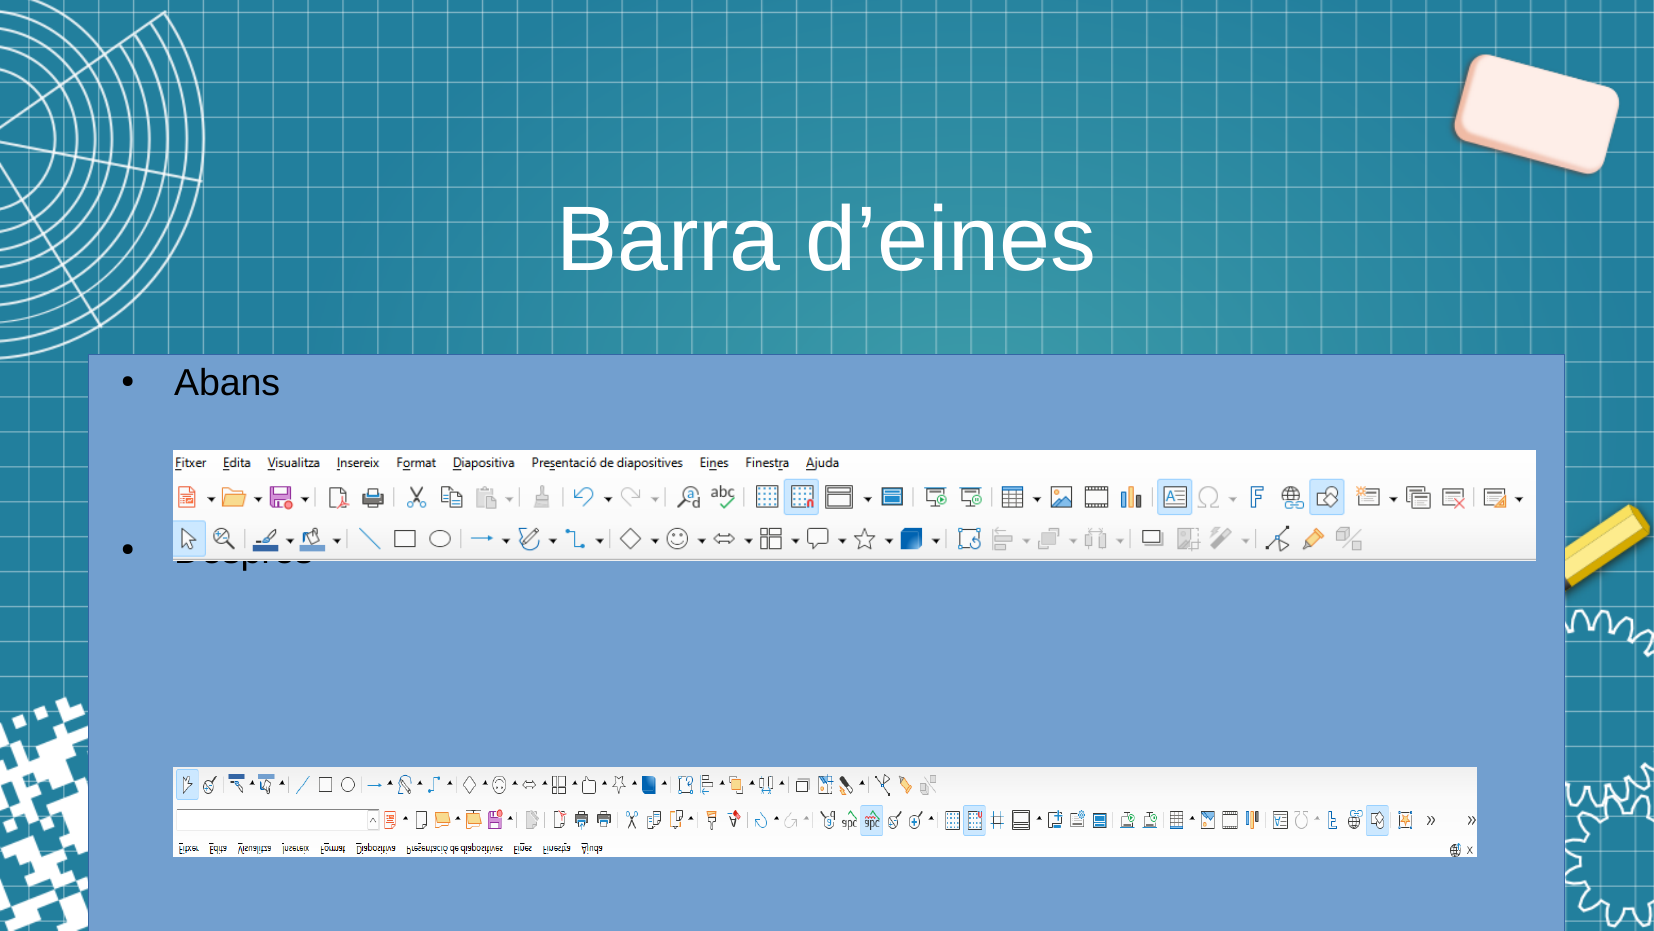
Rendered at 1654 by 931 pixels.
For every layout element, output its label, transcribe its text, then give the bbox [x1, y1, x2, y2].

picture [0, 0, 1654, 931]
list Abans Després [88, 354, 1565, 931]
title Barra d’eines [82, 132, 1571, 346]
picture [173, 450, 1536, 562]
picture [173, 767, 1477, 857]
